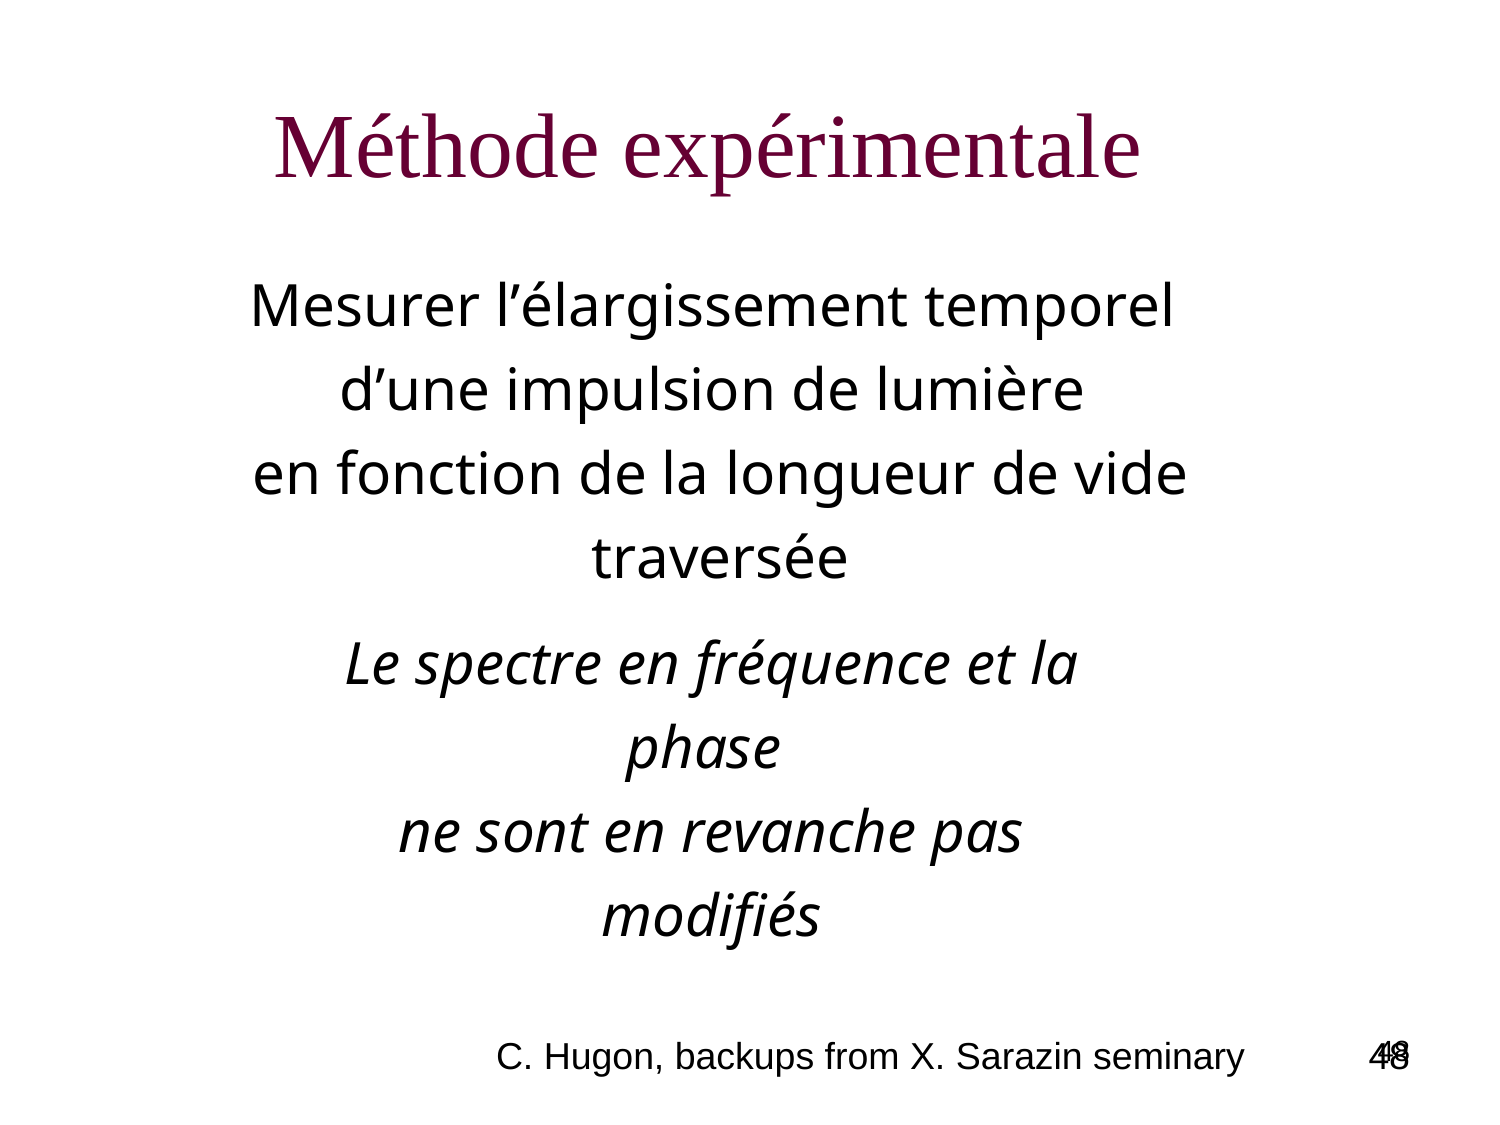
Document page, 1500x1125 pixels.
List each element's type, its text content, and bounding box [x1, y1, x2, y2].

text_box Méthode expérimentale [181, 78, 1237, 246]
text_box Le spectre en fréquence et la phase ne sont en revanche pas modifiés [289, 604, 1134, 956]
text_box Mesurer l’élargissement temporel d’une impulsion de lumière en fonction de la longueur de vide traversée [134, 246, 1307, 490]
text_box <number> [1074, 1024, 1426, 1103]
